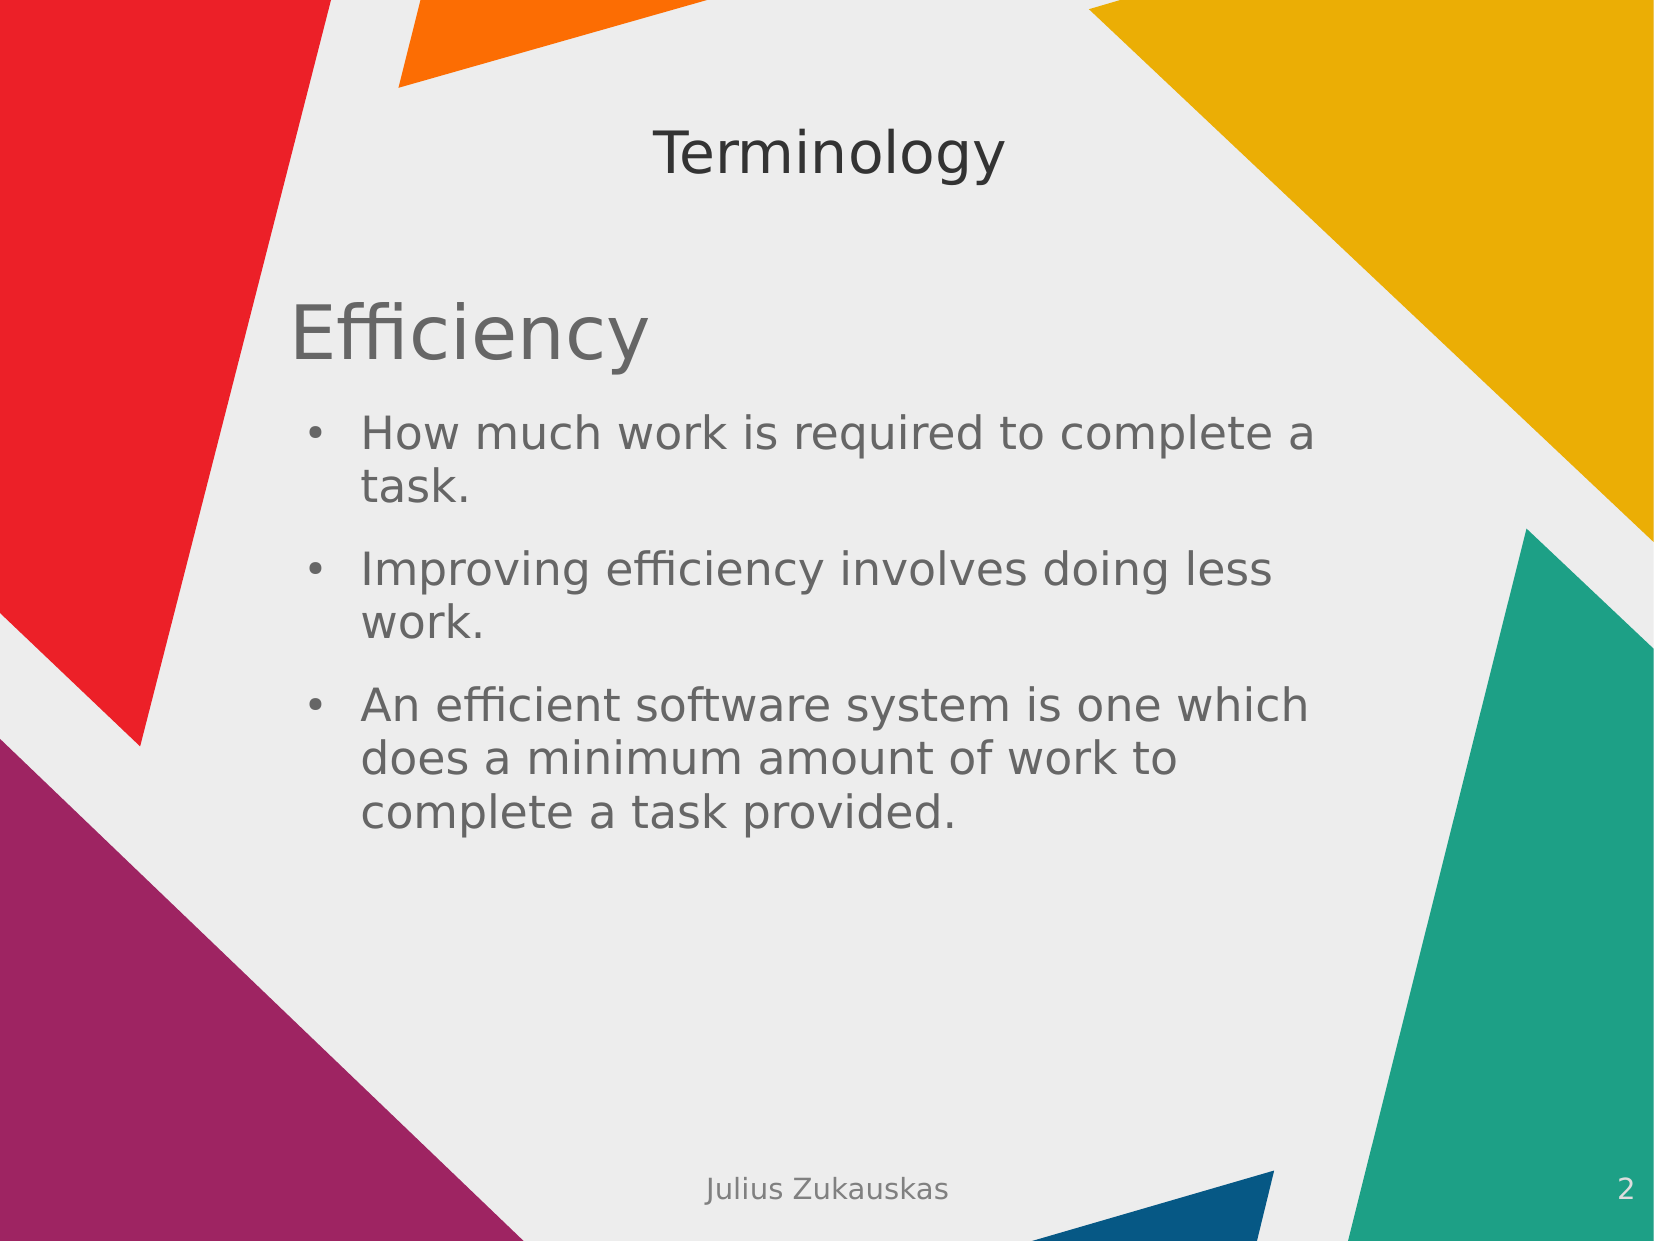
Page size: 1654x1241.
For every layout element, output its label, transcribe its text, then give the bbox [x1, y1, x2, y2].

list Efficiency How much work is required to complete a task. Improving efficiency involves doing less work. An efficient software system is one which does a minimum amount of work to complete a task provided. [289, 290, 1372, 1090]
title Terminology [289, 49, 1372, 257]
